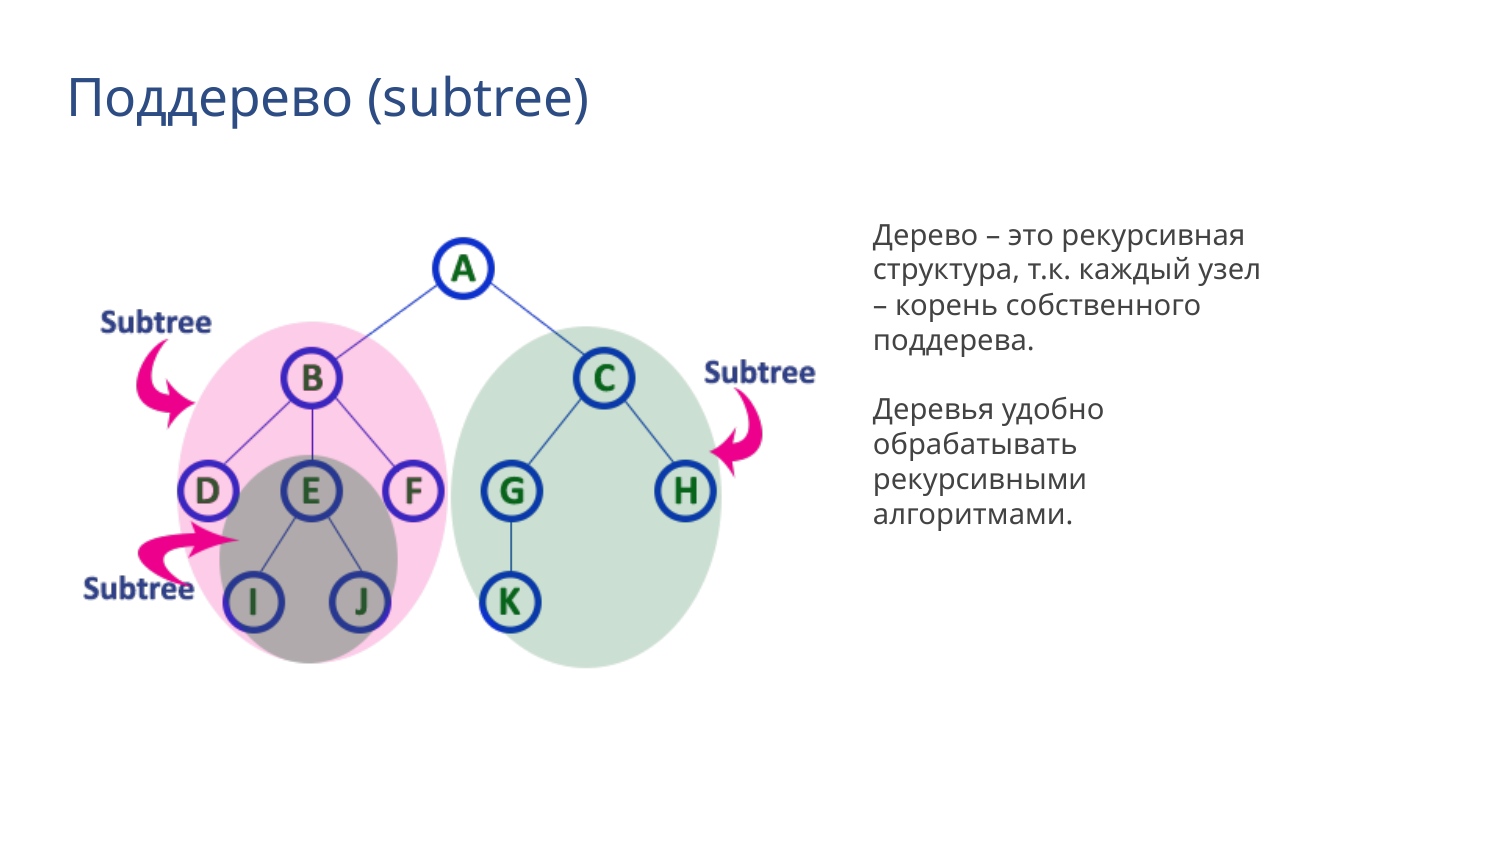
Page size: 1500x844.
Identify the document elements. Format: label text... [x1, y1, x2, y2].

text_box Дерево – это рекурсивная структура, т.к. каждый узел – корень собственного поддерева. Деревья удобно обрабатывать рекурсивными алгоритмами. [858, 200, 1292, 533]
title Поддерево (subtree) [51, 48, 1449, 142]
picture [71, 203, 819, 673]
